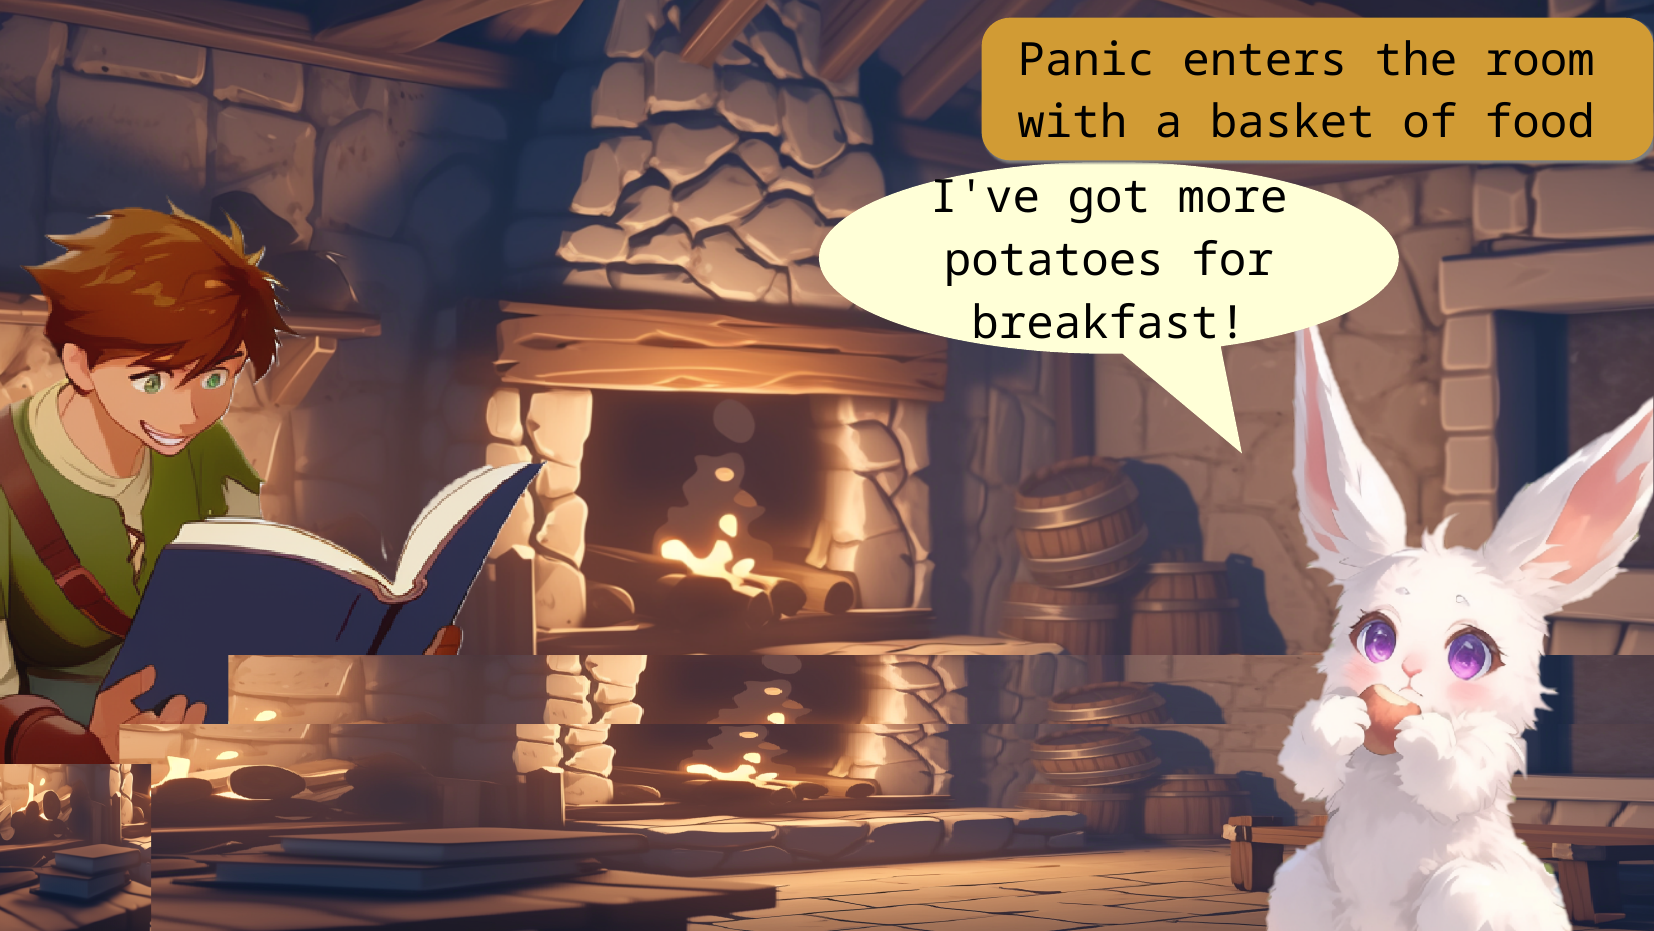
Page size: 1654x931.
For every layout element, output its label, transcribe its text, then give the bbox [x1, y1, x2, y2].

text_box Panic enters the room with a basket of food [981, 17, 1654, 161]
text_box I've got more potatoes for breakfast! [818, 161, 1399, 454]
picture [0, 0, 1654, 931]
